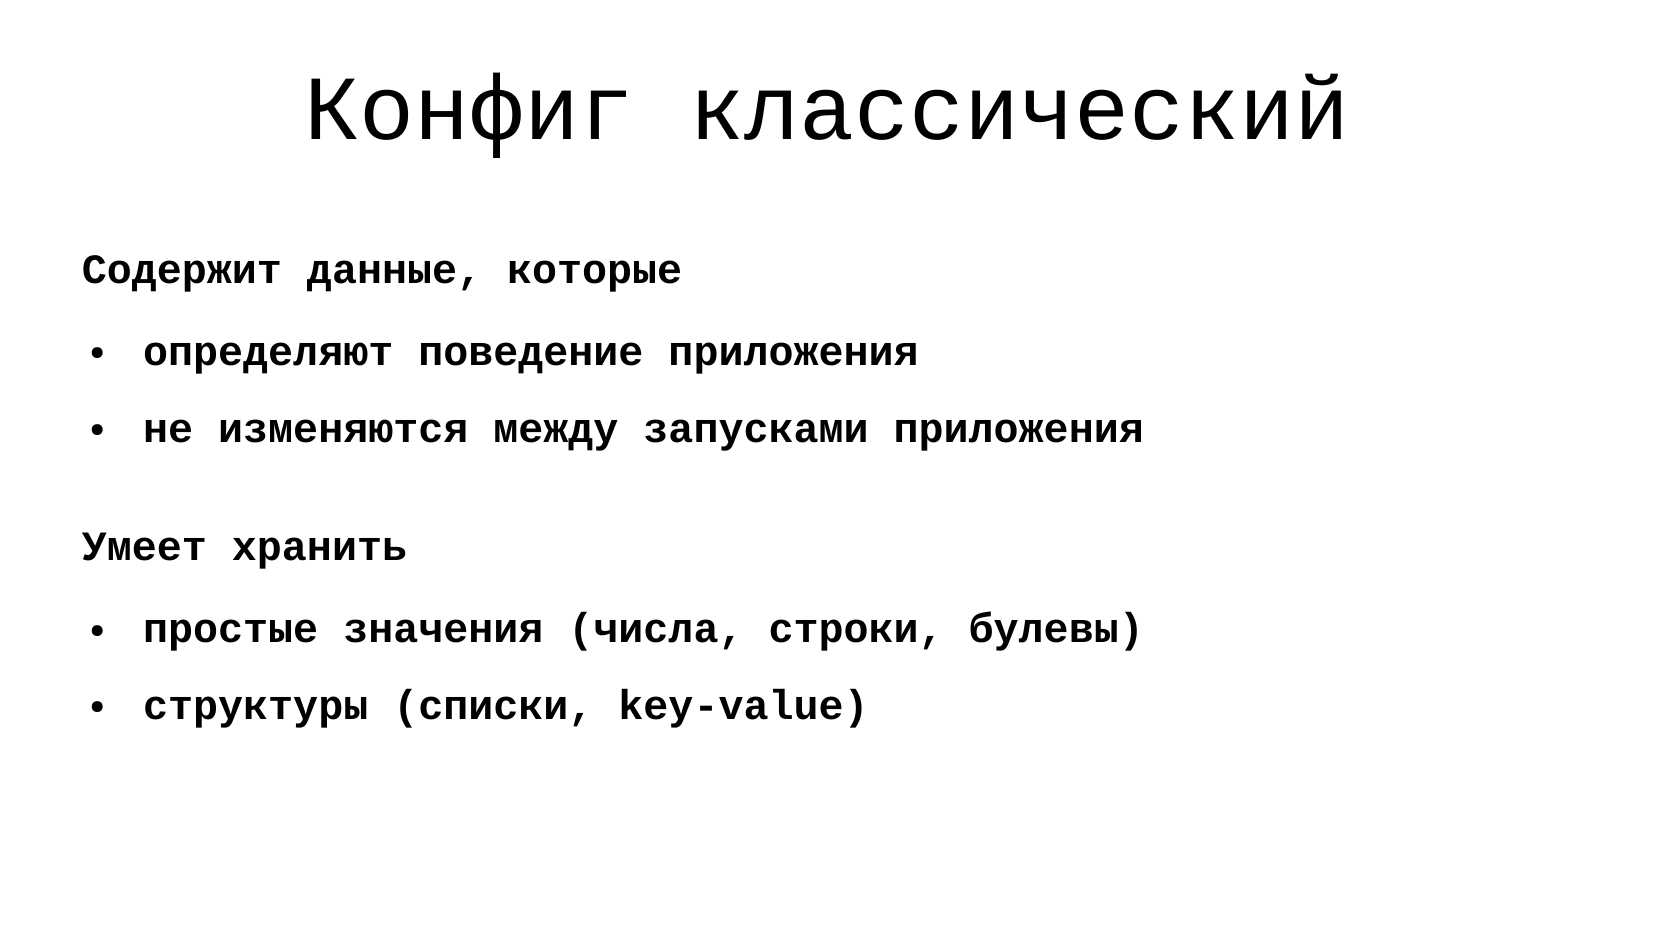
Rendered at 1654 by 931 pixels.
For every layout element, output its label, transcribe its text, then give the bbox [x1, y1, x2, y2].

title Конфиг классический [82, 37, 1571, 193]
list определяют поведение приложения не изменяются между запусками приложения [72, 330, 1561, 473]
list Содержит данные, которые [10, 248, 1500, 357]
list Умеет хранить [10, 525, 1500, 634]
list простые значения (числа, строки, булевы) структуры (списки, key-value) [72, 608, 1561, 751]
